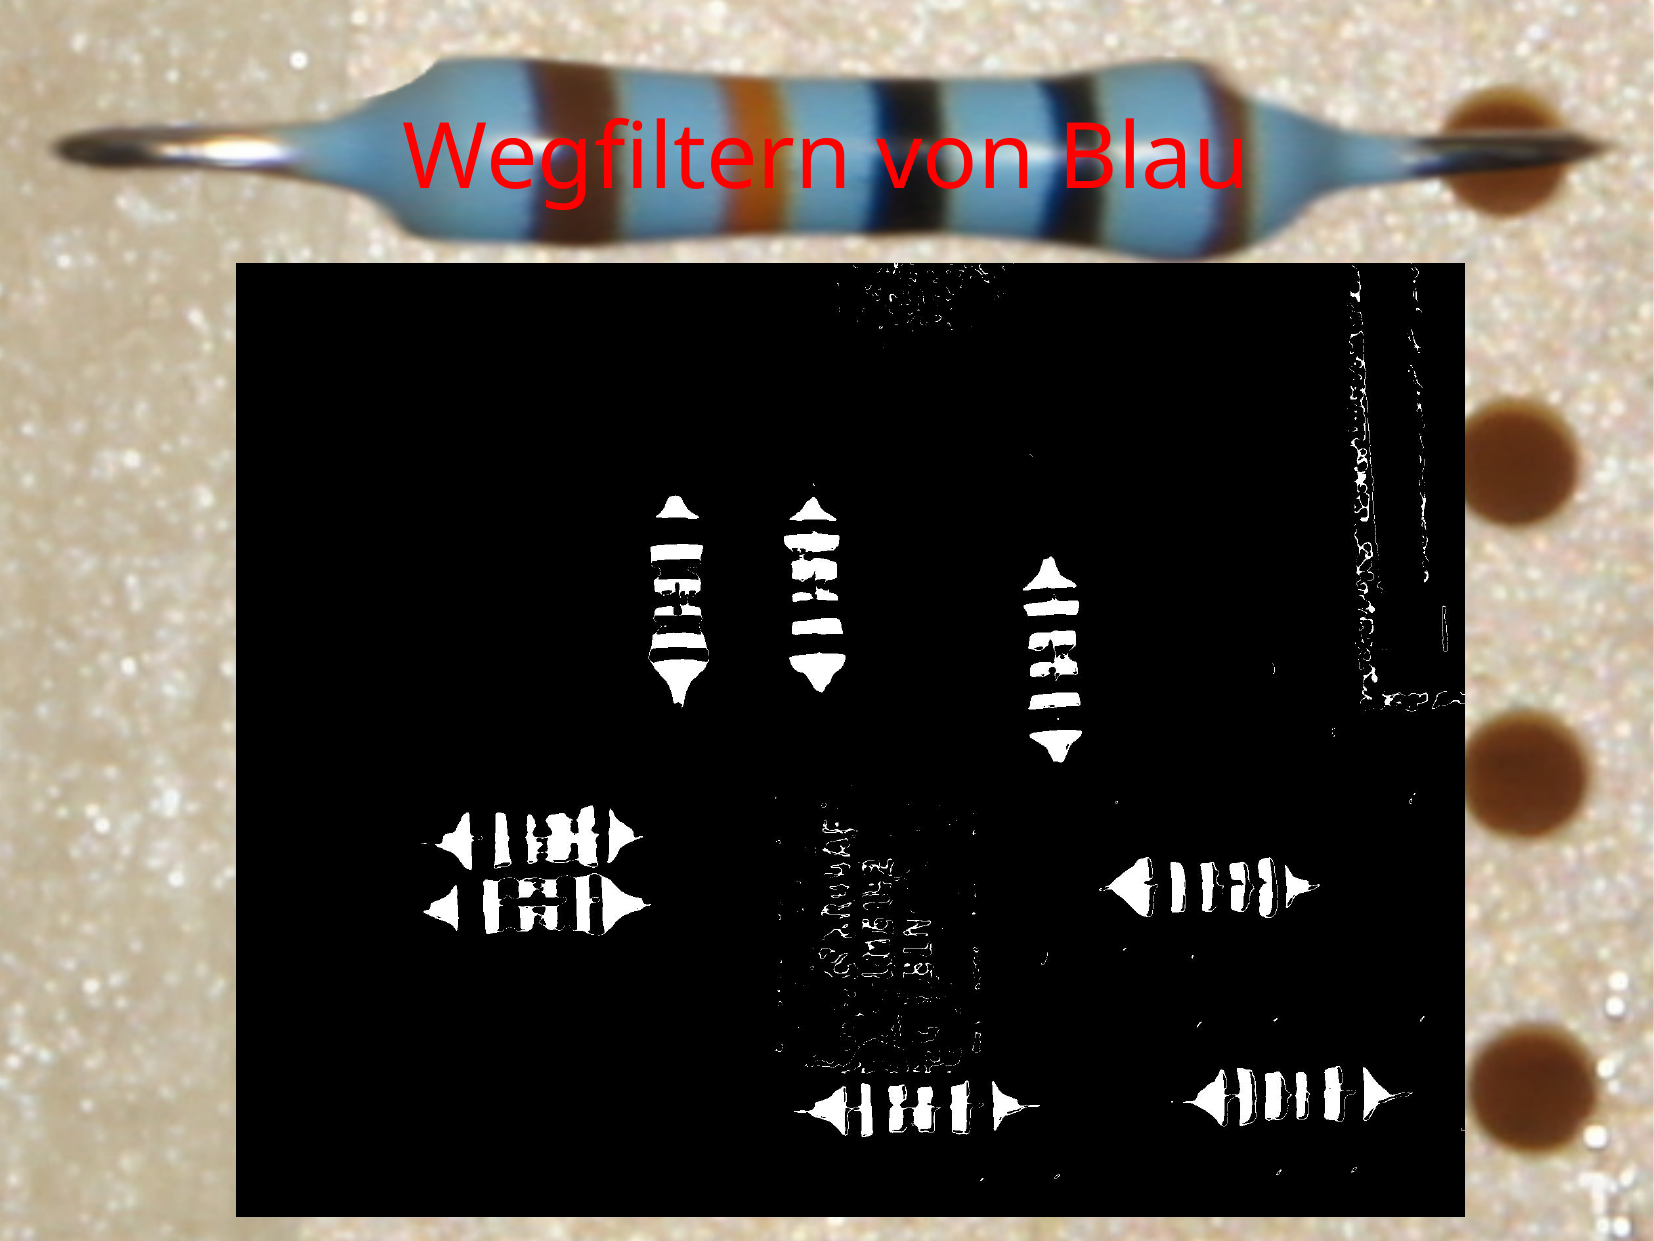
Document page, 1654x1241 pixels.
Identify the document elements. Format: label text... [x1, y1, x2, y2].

picture [0, 0, 1654, 1241]
title Wegfiltern von Blau [82, 49, 1571, 257]
